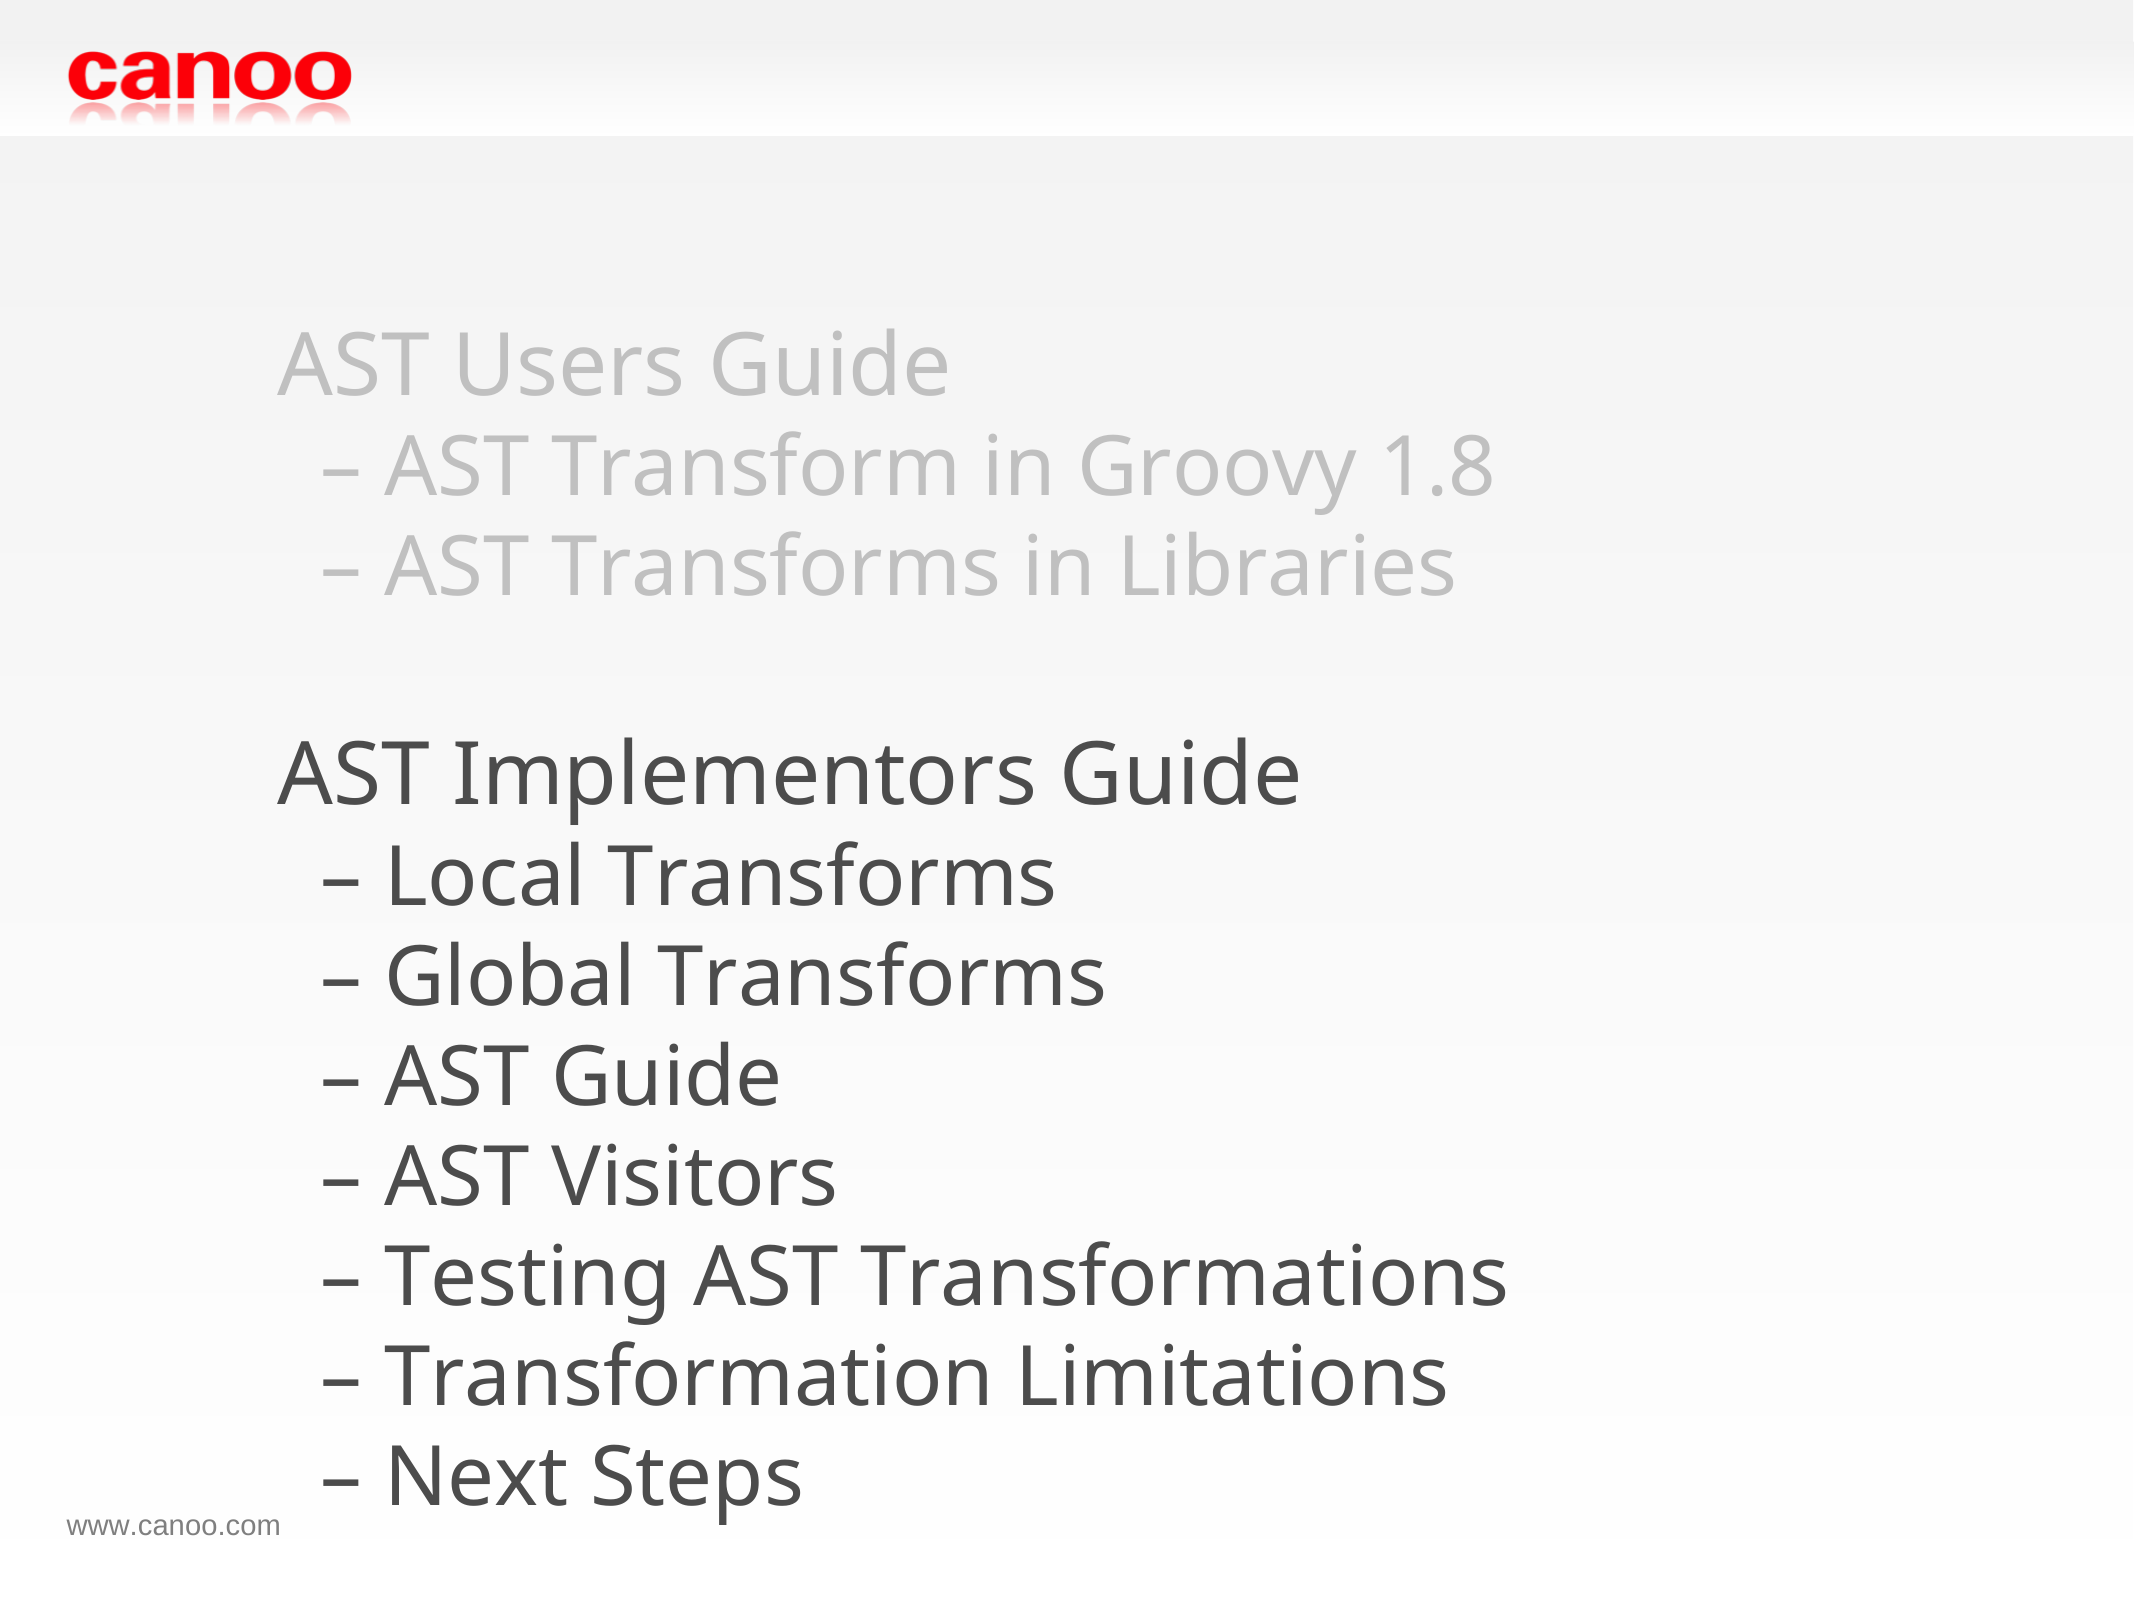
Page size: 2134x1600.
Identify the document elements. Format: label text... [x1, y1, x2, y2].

picture [65, 48, 353, 154]
text_box AST Users Guide – AST Transform in Groovy 1.8 – AST Transforms in Libraries AST Implementors Guide – Local Transforms – Global Transforms – AST Guide – AST Visitors – Testing AST Transformations – Transformation Limitations – Next Steps [262, 300, 1913, 1530]
